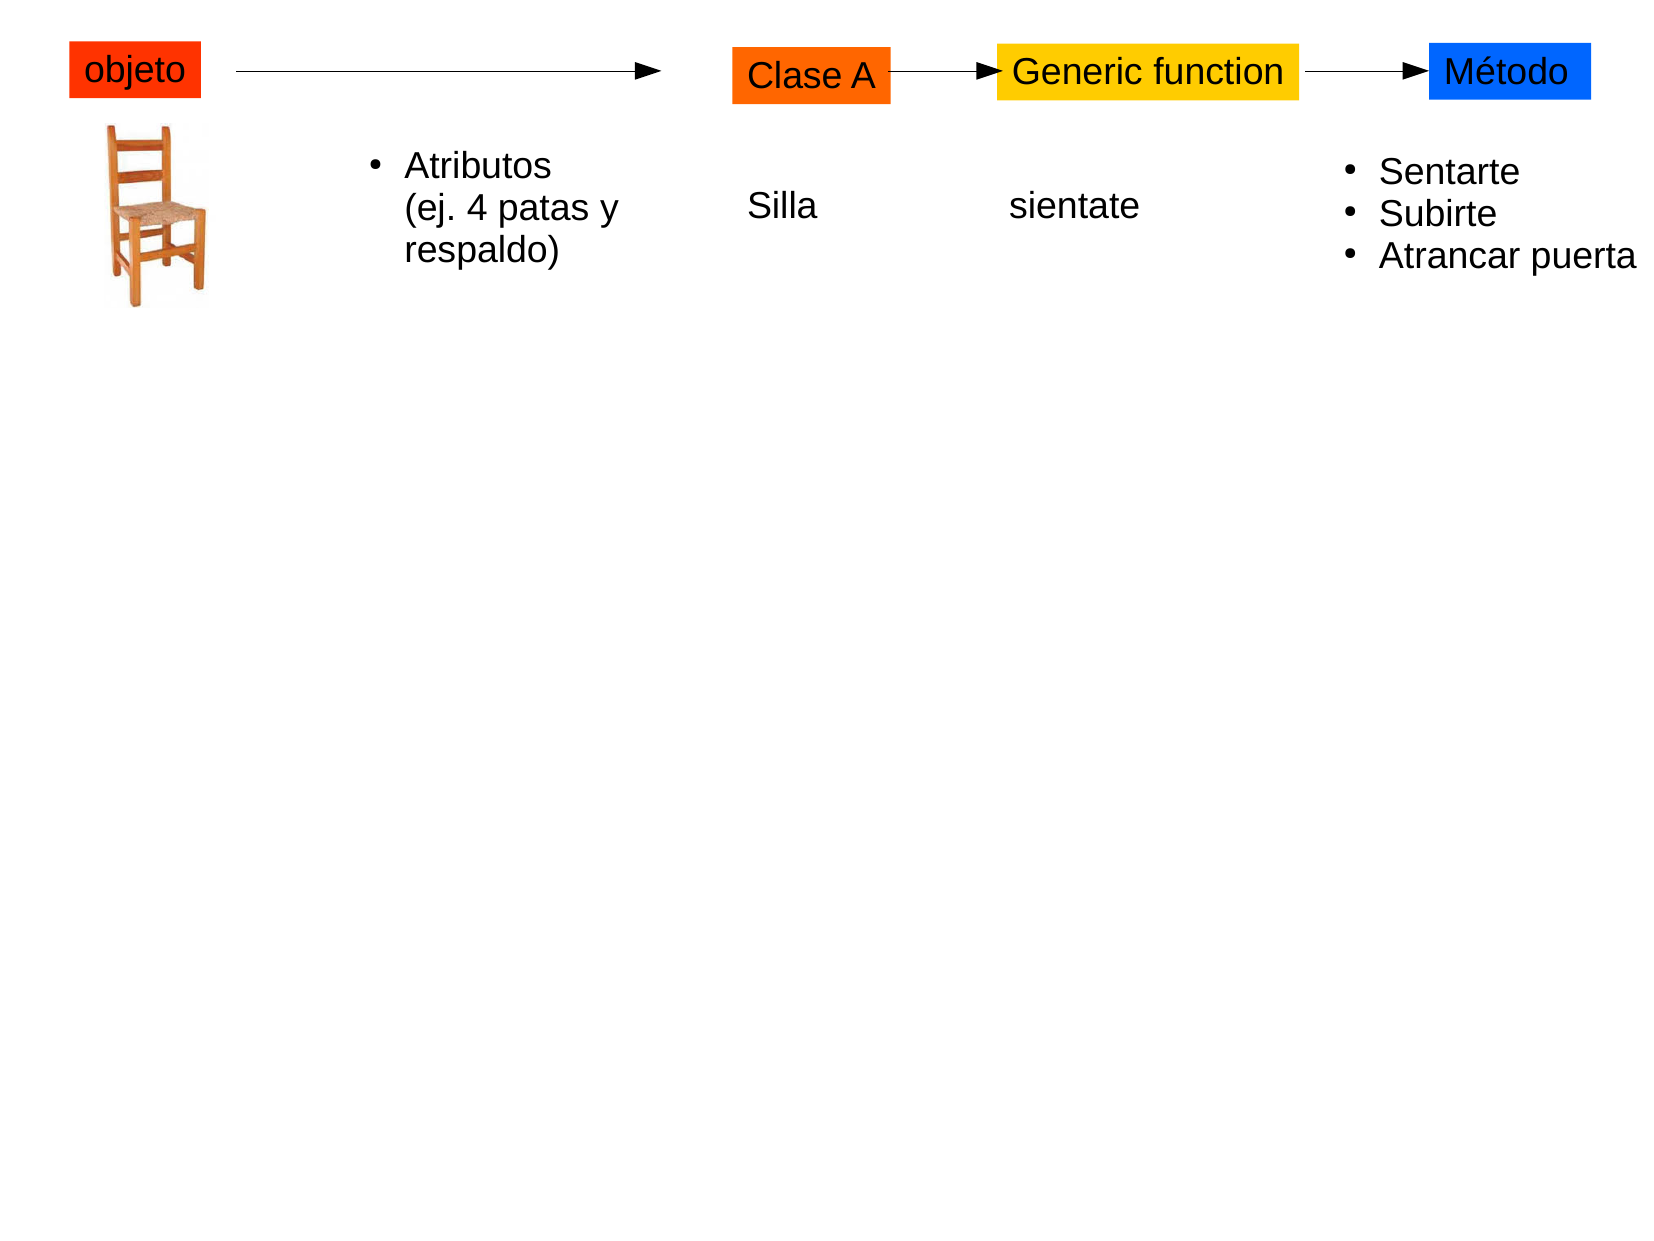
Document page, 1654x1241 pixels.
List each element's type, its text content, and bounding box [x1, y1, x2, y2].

text_box Generic function [997, 43, 1300, 101]
text_box Silla [732, 177, 957, 234]
text_box sientate [994, 177, 1328, 276]
text_box objeto [69, 41, 201, 99]
picture [64, 123, 249, 308]
text_box Atributos (ej. 4 patas y respaldo) [354, 137, 634, 279]
text_box Método [1429, 42, 1592, 100]
text_box Clase A [732, 47, 891, 105]
text_box Sentarte Subirte Atrancar puerta [1328, 142, 1652, 284]
